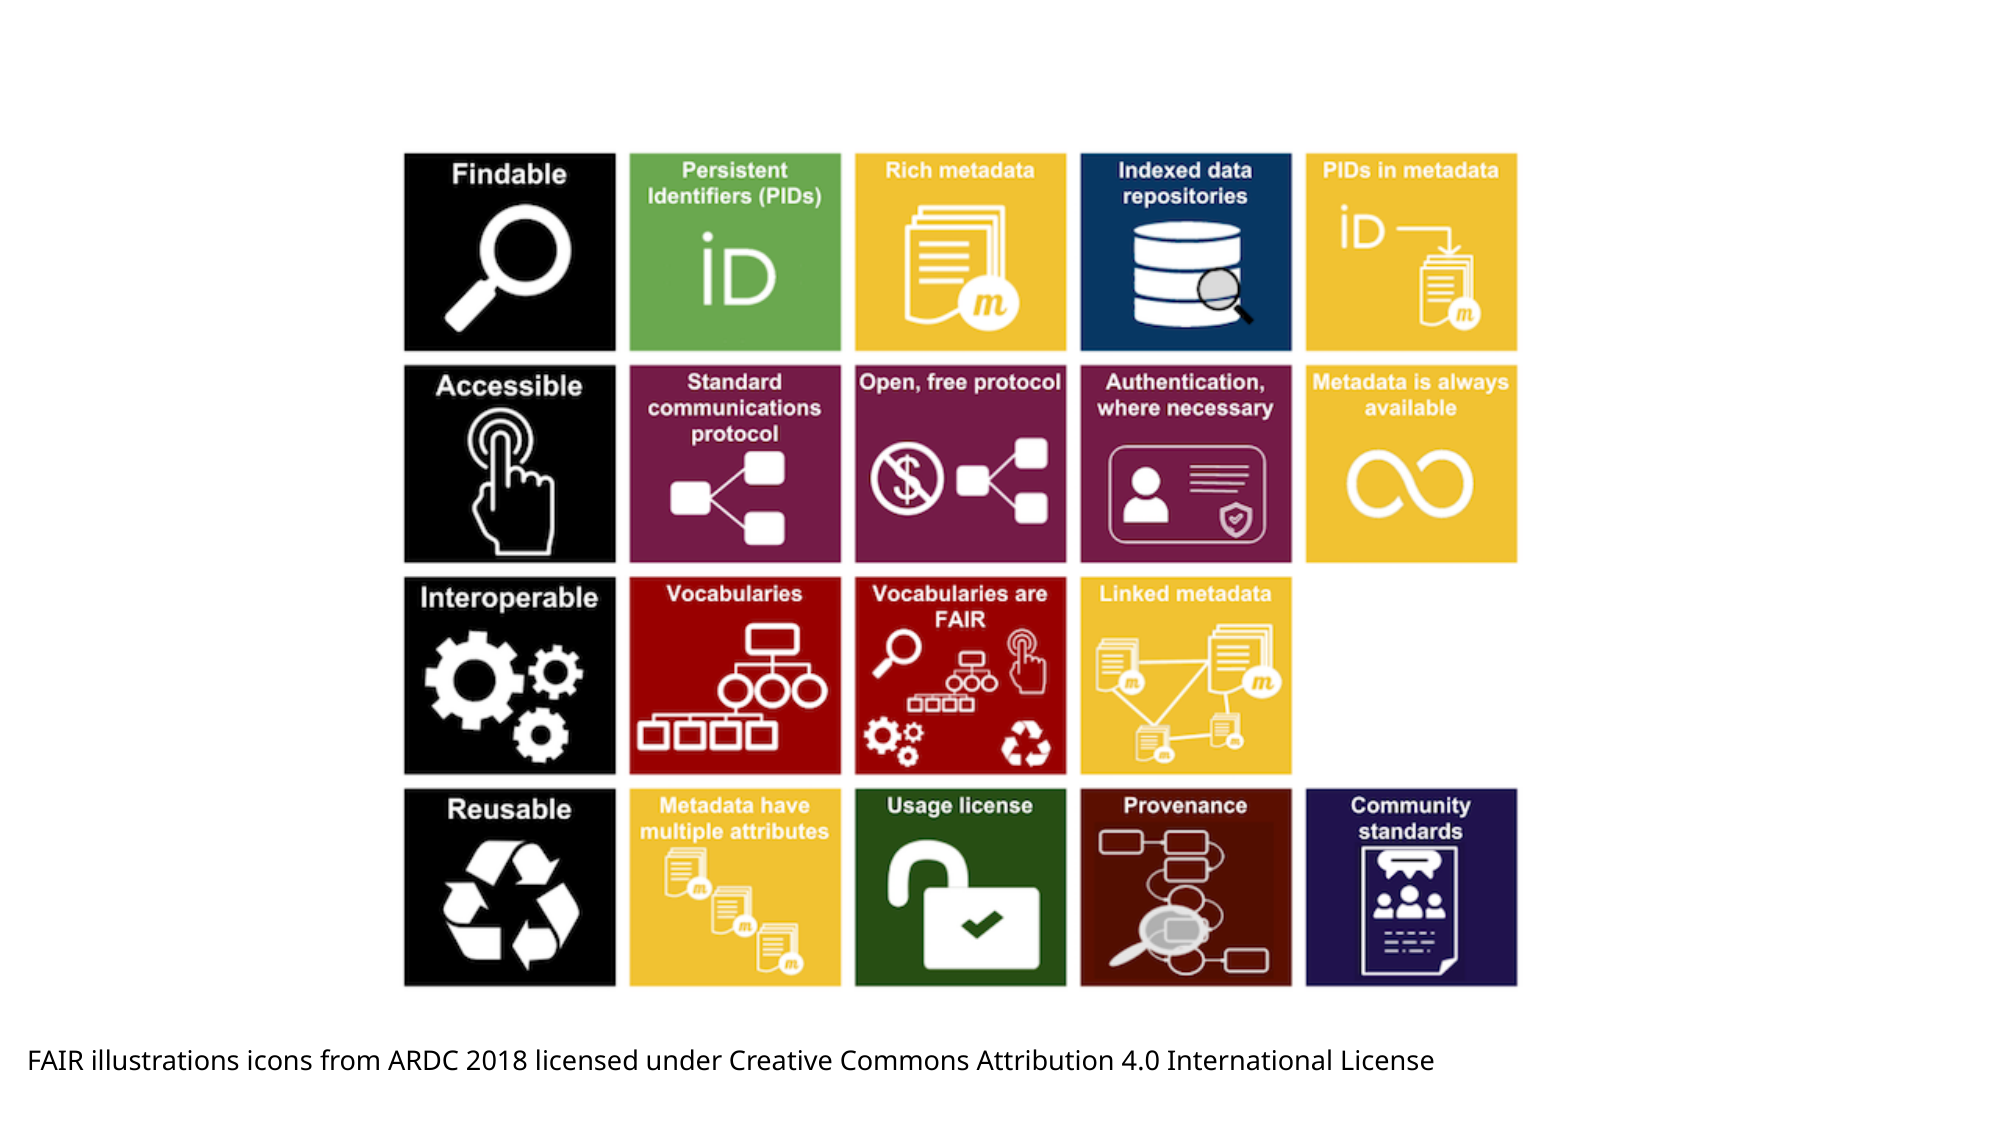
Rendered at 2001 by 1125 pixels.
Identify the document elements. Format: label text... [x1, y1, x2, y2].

text_box FAIR illustrations icons from ARDC 2018 licensed under Creative Commons Attribution 4.0 International License [12, 1028, 1548, 1125]
picture [397, 146, 1524, 993]
